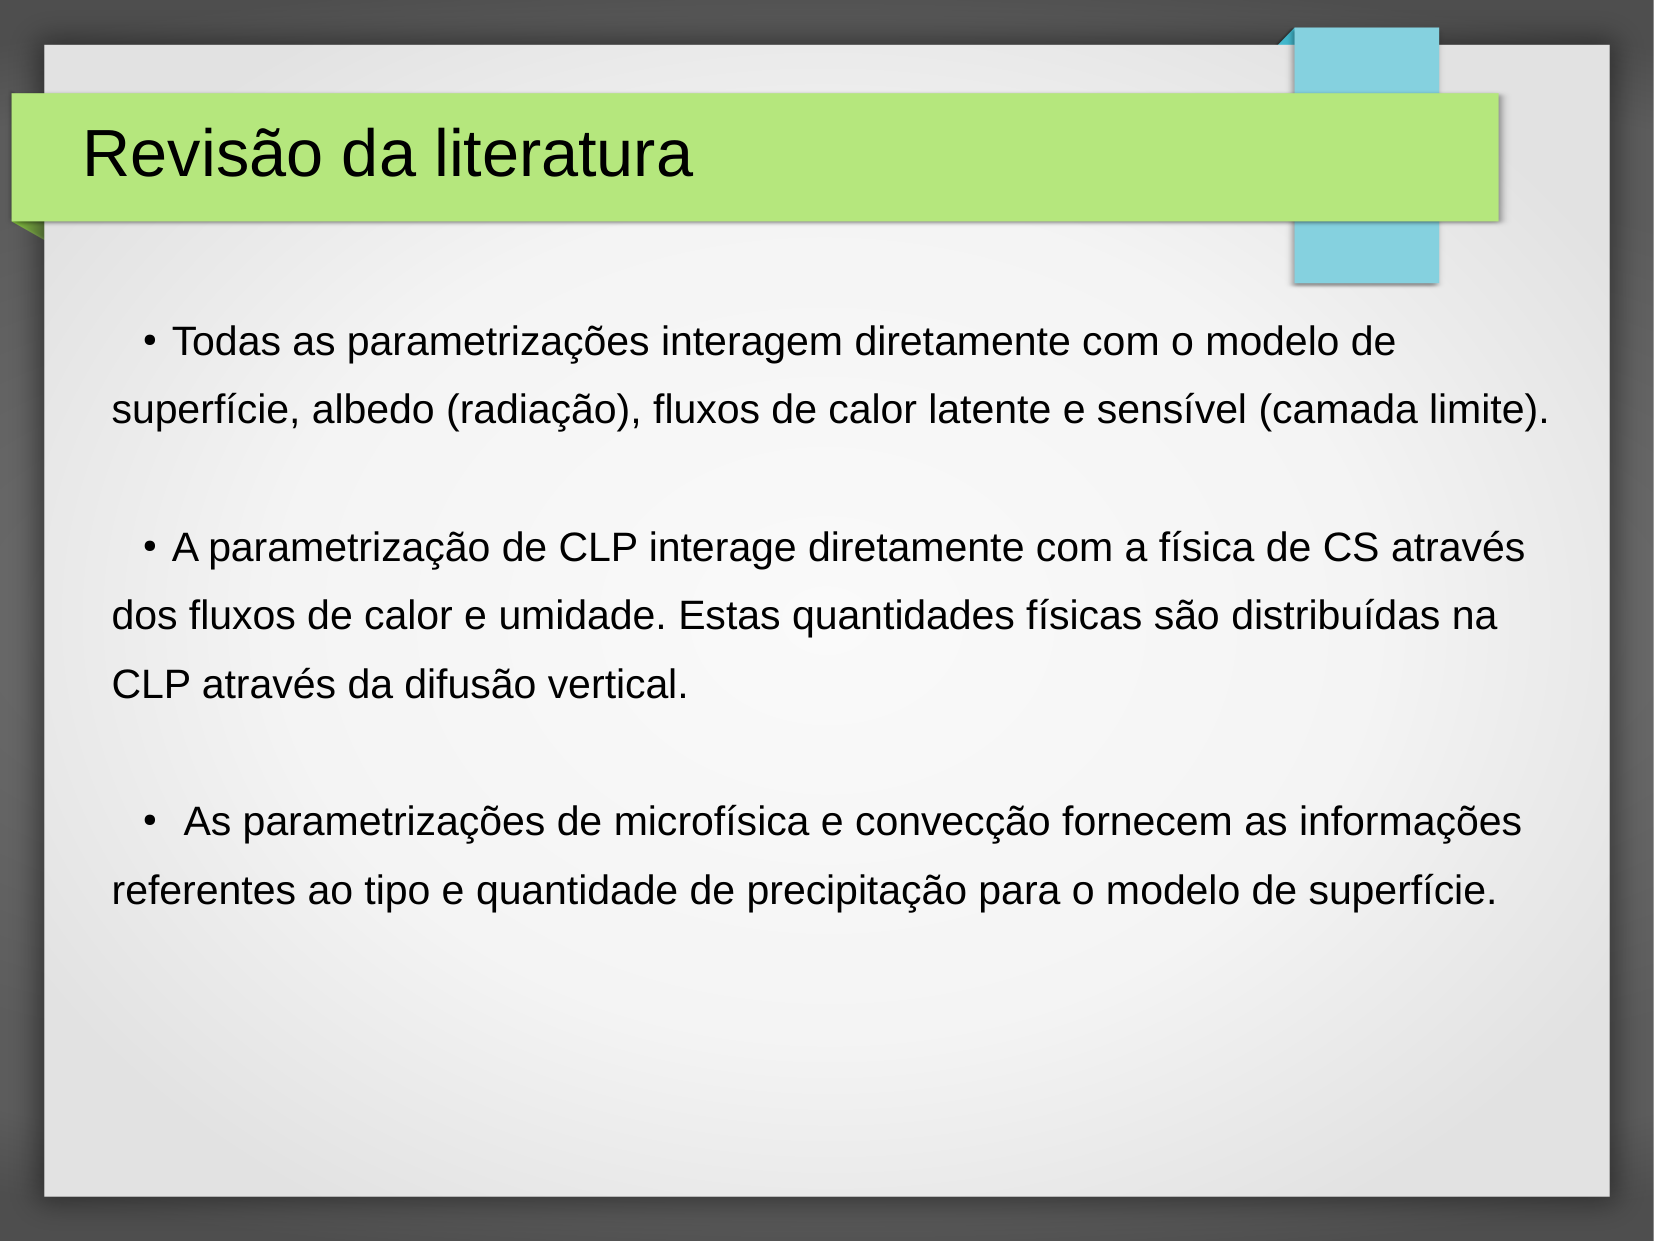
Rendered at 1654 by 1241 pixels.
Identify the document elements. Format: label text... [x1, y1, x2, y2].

list Todas as parametrizações interagem diretamente com o modelo de superfície, albedo (radiação), fluxos de calor latente e sensível (camada limite). A parametrização de CLP interage diretamente com a física de CS através dos fluxos de calor e umidade. Estas quantidades físicas são distribuídas na CLP através da difusão vertical. As parametrizações de microfísica e convecção fornecem as informações referentes ao tipo e quantidade de precipitação para o modelo de superfície. [82, 295, 1571, 1015]
title Revisão da literatura [82, 94, 1264, 213]
picture [0, 0, 1654, 1241]
